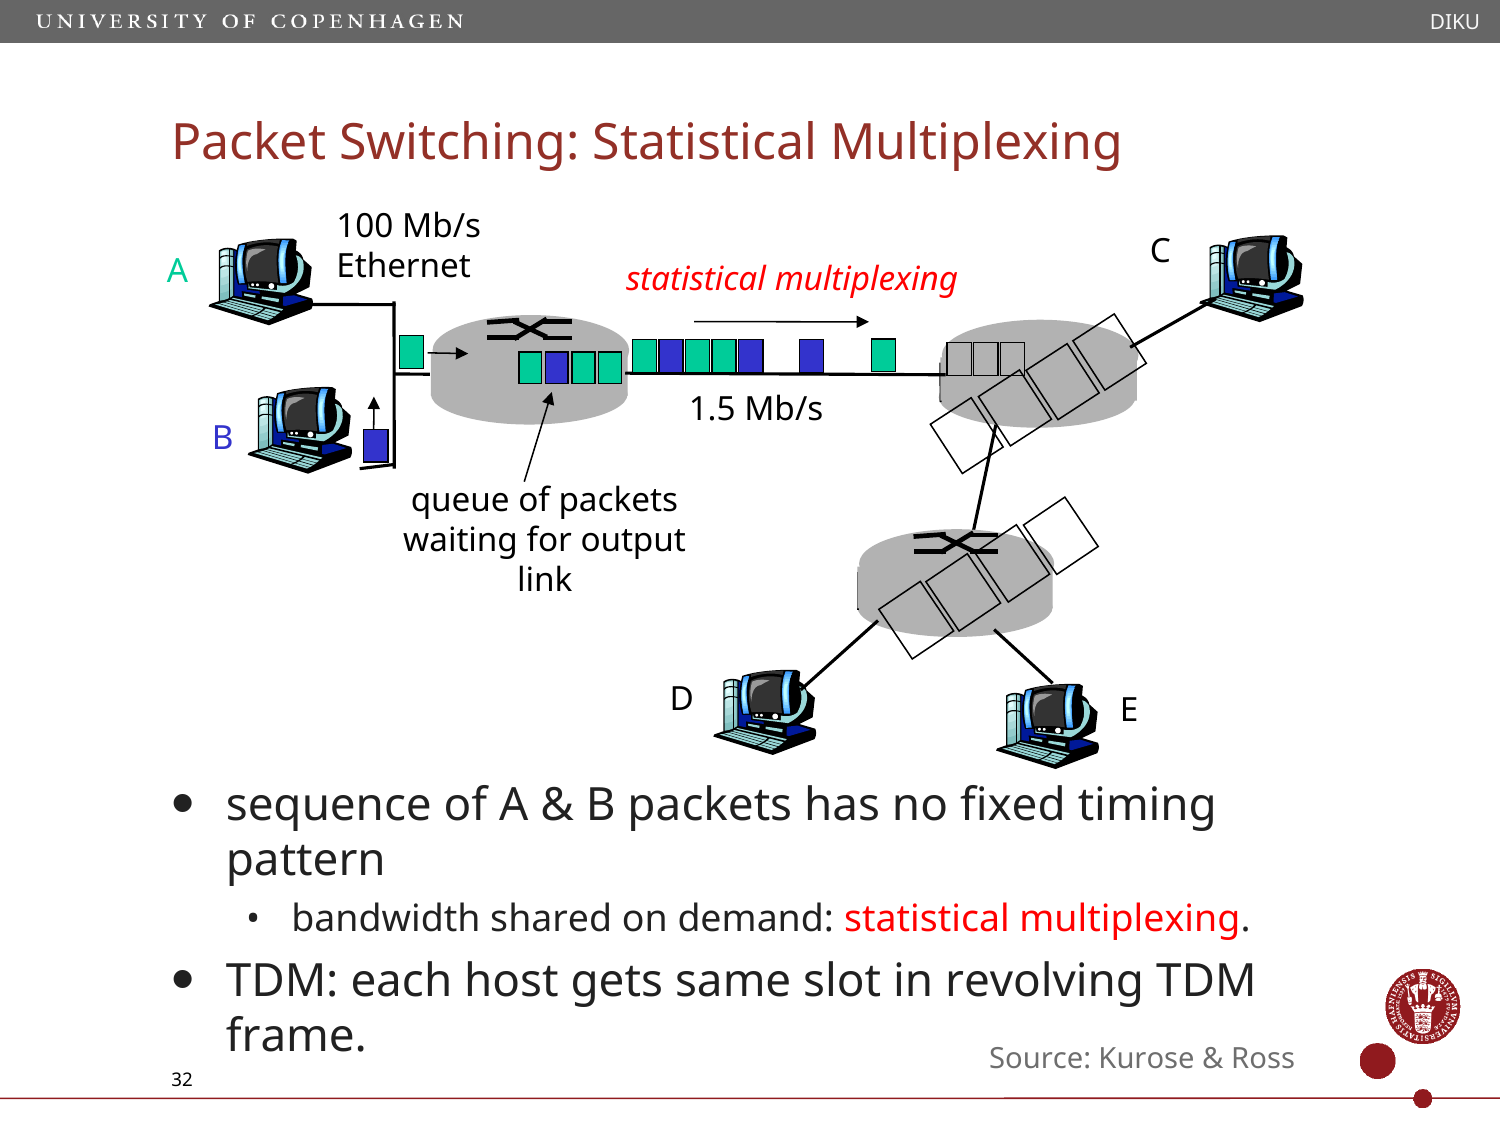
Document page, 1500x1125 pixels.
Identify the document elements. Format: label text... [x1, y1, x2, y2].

text_box [978, 533, 1047, 600]
picture [425, 913, 437, 929]
text_box [940, 319, 1137, 428]
text_box [1038, 544, 1055, 567]
text_box queue of packets waiting for output link [388, 470, 702, 606]
text_box [881, 584, 952, 637]
text_box D [654, 669, 709, 726]
text_box [857, 529, 1053, 637]
text_box [799, 339, 824, 373]
text_box [963, 537, 995, 549]
text_box [1028, 346, 1097, 418]
picture [996, 683, 1101, 770]
text_box [430, 315, 630, 425]
text_box statistical multiplexing [611, 249, 974, 305]
text_box Source: Kurose & Ross [974, 1031, 1341, 1083]
text_box sequence of A & B packets has no fixed timing pattern bandwidth shared on demand: statistical multiplexing. TDM: each host gets same slot in revolving TDM frame. [171, 774, 1329, 900]
picture [594, 913, 606, 929]
text_box [363, 429, 388, 463]
text_box [658, 339, 684, 373]
picture [208, 237, 315, 326]
picture [805, 913, 817, 929]
text_box E [1105, 680, 1154, 737]
picture [0, 910, 1500, 1122]
text_box [948, 343, 971, 375]
text_box [940, 344, 946, 373]
text_box 100 Mb/s Ethernet [321, 196, 497, 292]
picture [1199, 234, 1306, 323]
text_box [981, 376, 1049, 428]
picture [363, 913, 375, 929]
text_box Packet Switching: Statistical Multiplexing [171, 75, 1329, 171]
text_box B [197, 408, 249, 465]
text_box [738, 339, 763, 373]
text_box <number> [171, 1067, 522, 1092]
picture [682, 913, 694, 929]
text_box C [1134, 221, 1186, 277]
picture [713, 669, 818, 755]
picture [247, 386, 354, 474]
text_box [1075, 326, 1139, 388]
text_box [951, 400, 986, 424]
picture [297, 913, 309, 929]
text_box 1.5 Mb/s [673, 379, 839, 435]
text_box [928, 556, 998, 629]
text_box DIKU [469, 0, 1495, 43]
text_box [1001, 343, 1024, 375]
text_box A [152, 241, 203, 297]
